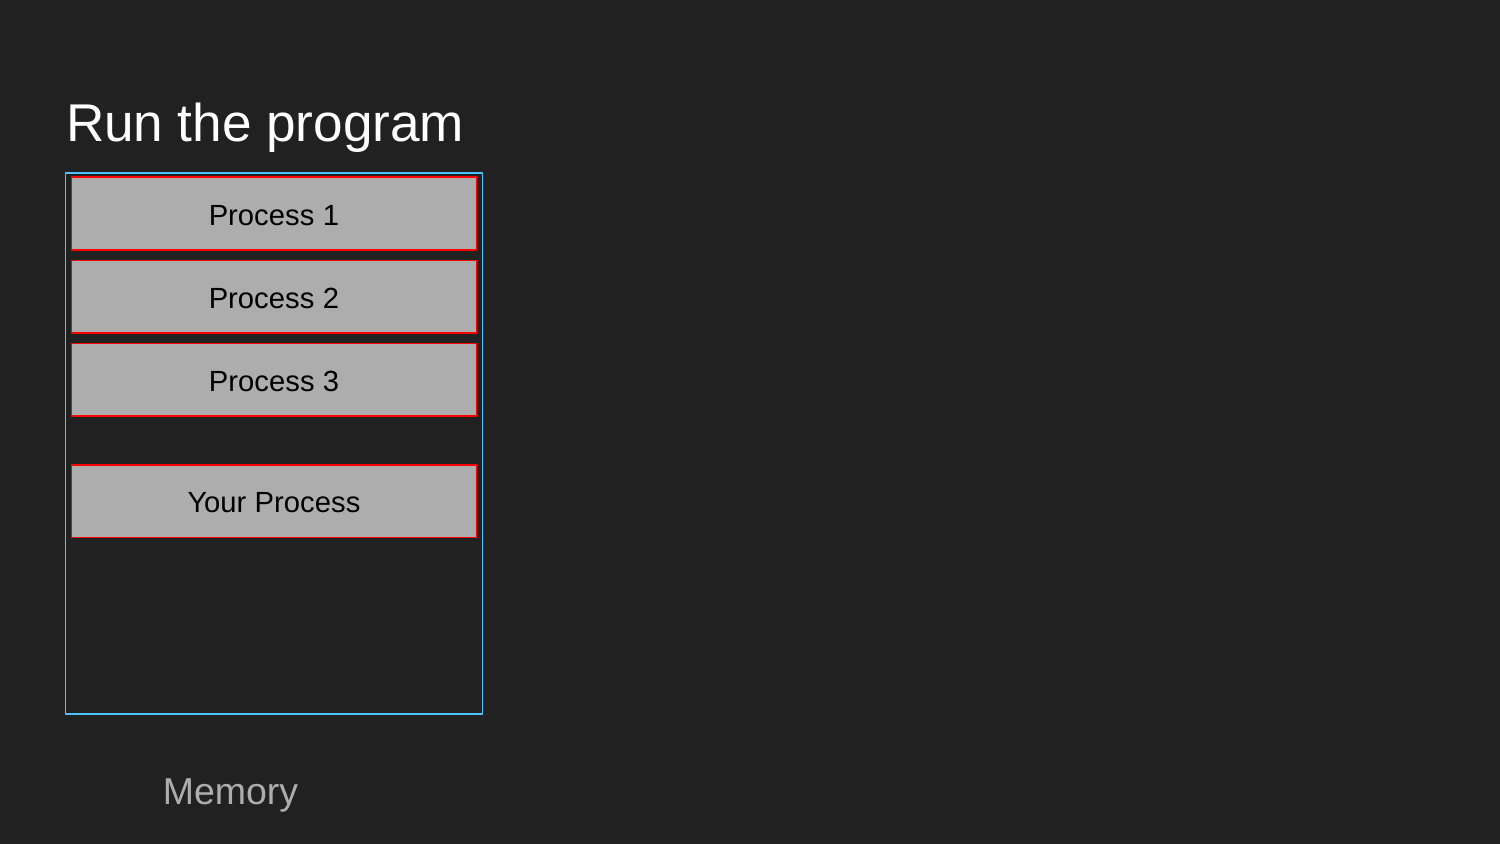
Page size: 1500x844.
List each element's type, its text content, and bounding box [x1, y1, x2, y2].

text_box Your Process [71, 464, 477, 538]
text_box Process 1 [71, 177, 477, 250]
text_box Process 3 [71, 343, 477, 417]
text_box Process 2 [71, 260, 477, 334]
title Run the program [51, 72, 1449, 167]
text_box Memory [147, 752, 370, 838]
